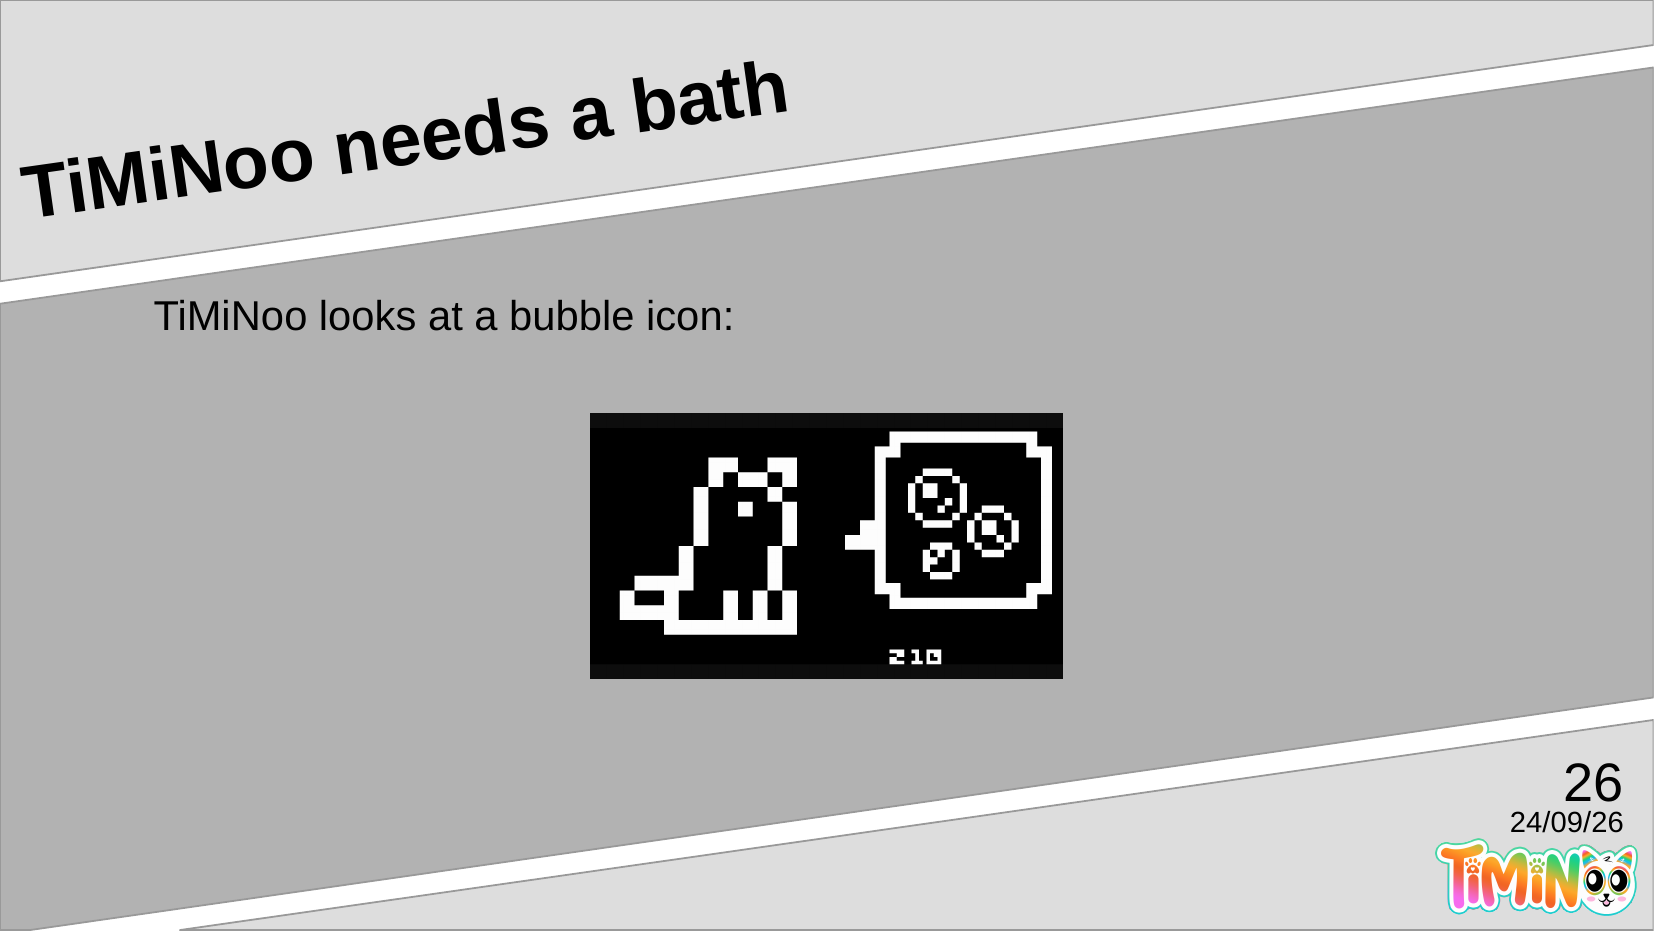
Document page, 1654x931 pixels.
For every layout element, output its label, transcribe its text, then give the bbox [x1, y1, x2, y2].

picture [590, 413, 1063, 679]
picture [1435, 838, 1638, 916]
list TiMiNoo looks at a bubble icon: [82, 292, 1538, 833]
title TiMiNoo needs a bath [11, 0, 1496, 272]
